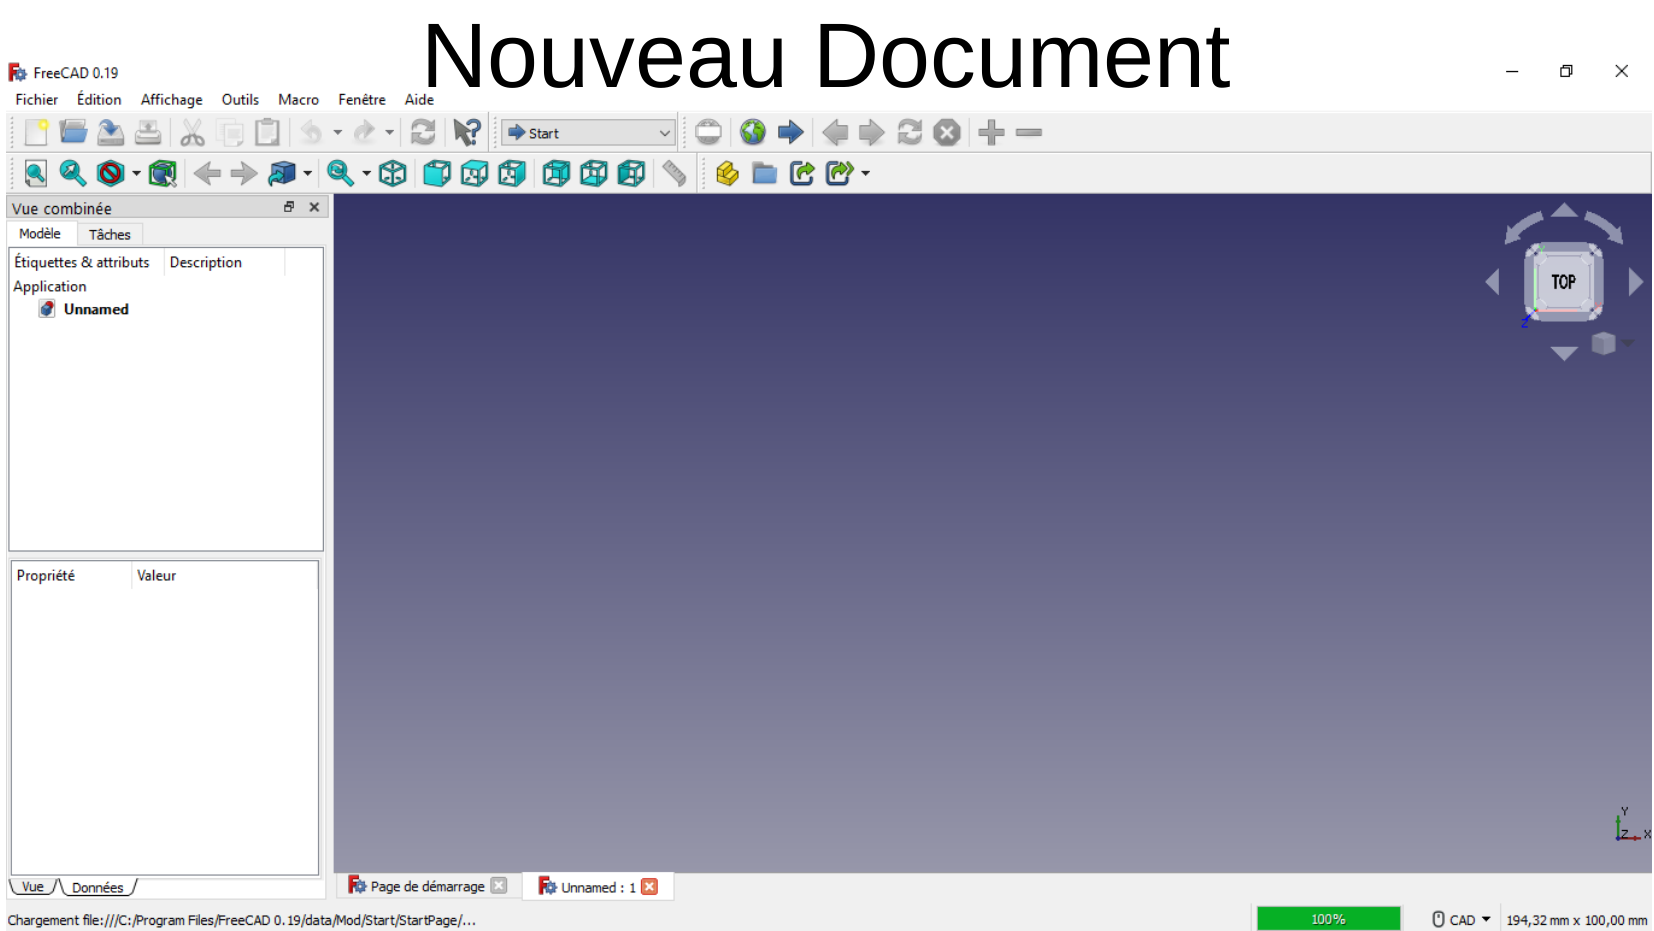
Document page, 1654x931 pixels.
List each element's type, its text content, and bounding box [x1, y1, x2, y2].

picture [6, 59, 1652, 931]
title Nouveau Document [82, 0, 1571, 134]
